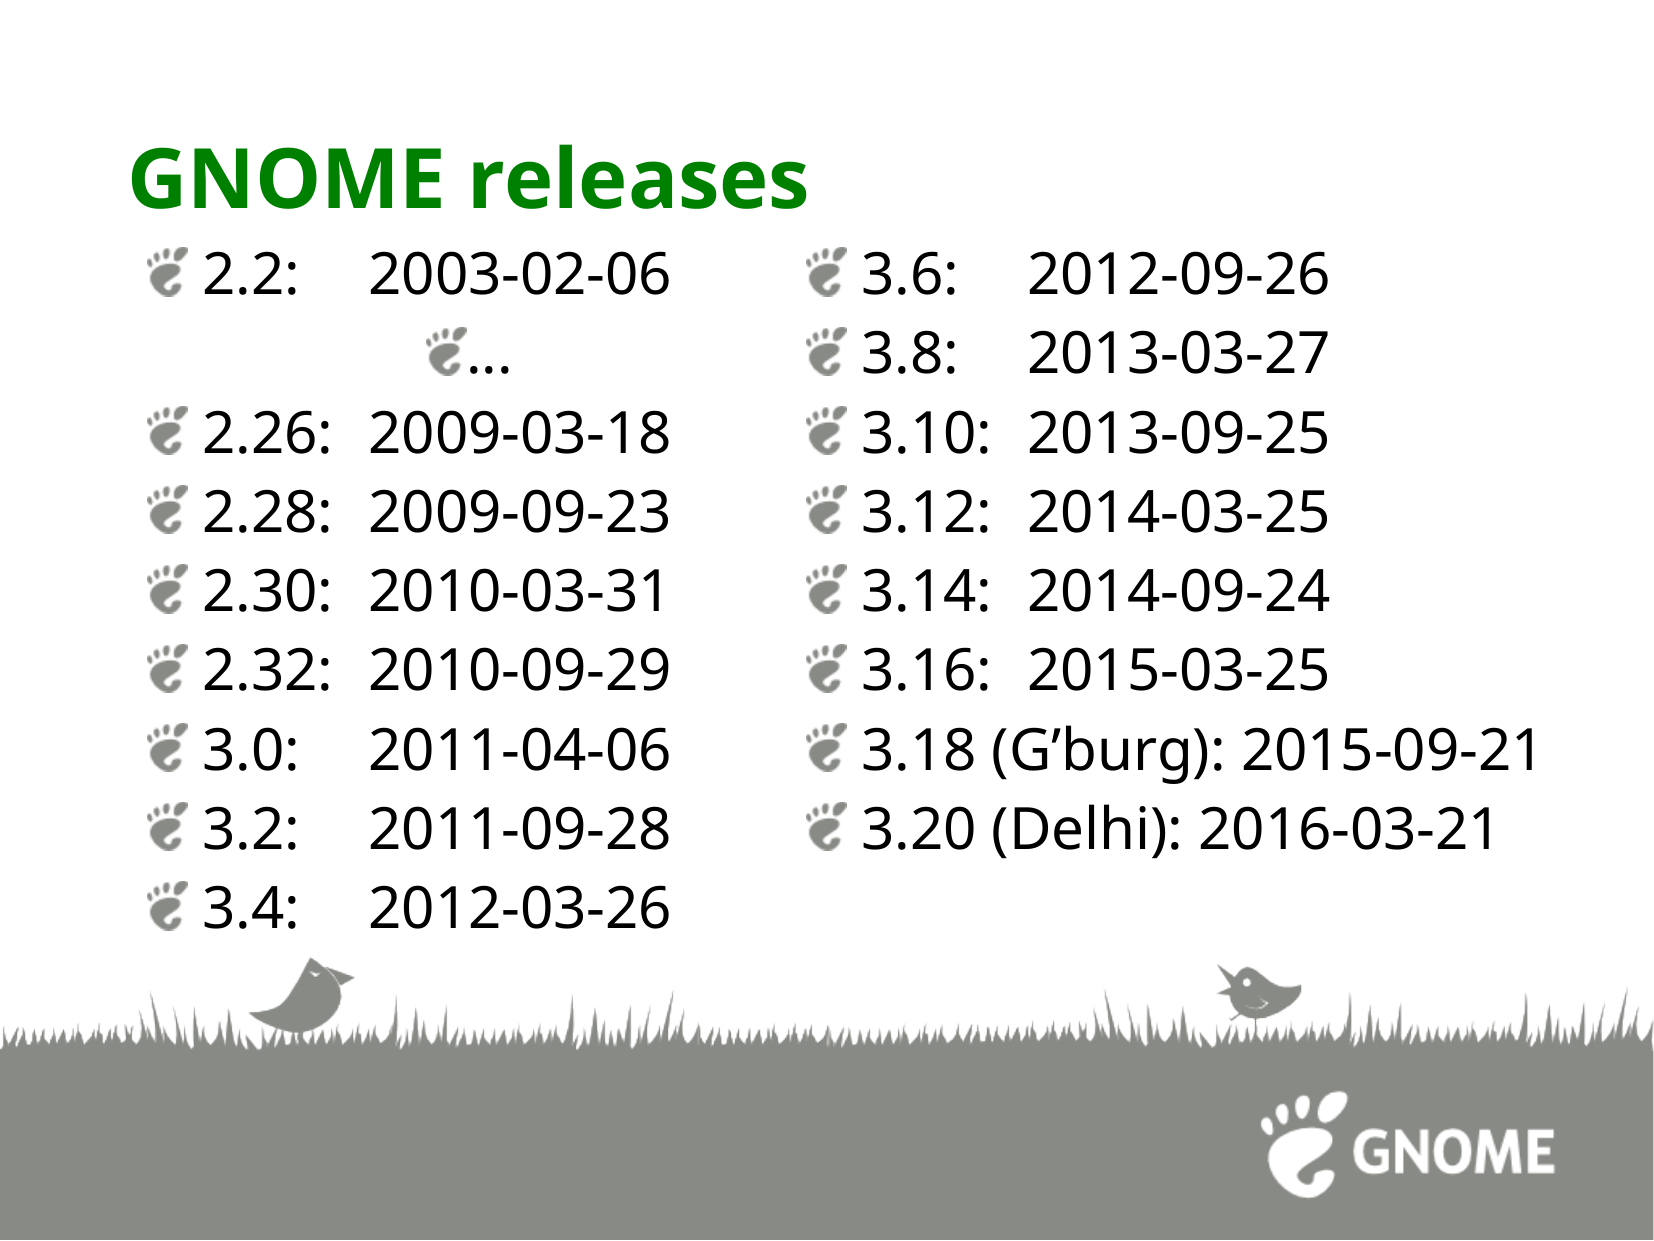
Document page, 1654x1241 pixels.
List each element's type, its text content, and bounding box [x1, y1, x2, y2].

picture [0, 0, 1654, 1241]
text_box 3.6: 2012-09-26 3.8: 2013-03-27 3.10: 2013-09-25 3.12: 2014-03-25 3.14: 2014-09-24 3.16: 2015-03-25 3.18 (G’burg): 2015-09-21 3.20 (Delhi): 2016-03-21 [791, 225, 1583, 976]
text_box GNOME releases [112, 112, 1276, 239]
text_box 2.2: 2003-02-06 ... 2.26: 2009-03-18 2.28: 2009-09-23 2.30: 2010-03-31 2.32: 2010-09-29 3.0: 2011-04-06 3.2: 2011-09-28 3.4: 2012-03-26 [132, 225, 791, 947]
